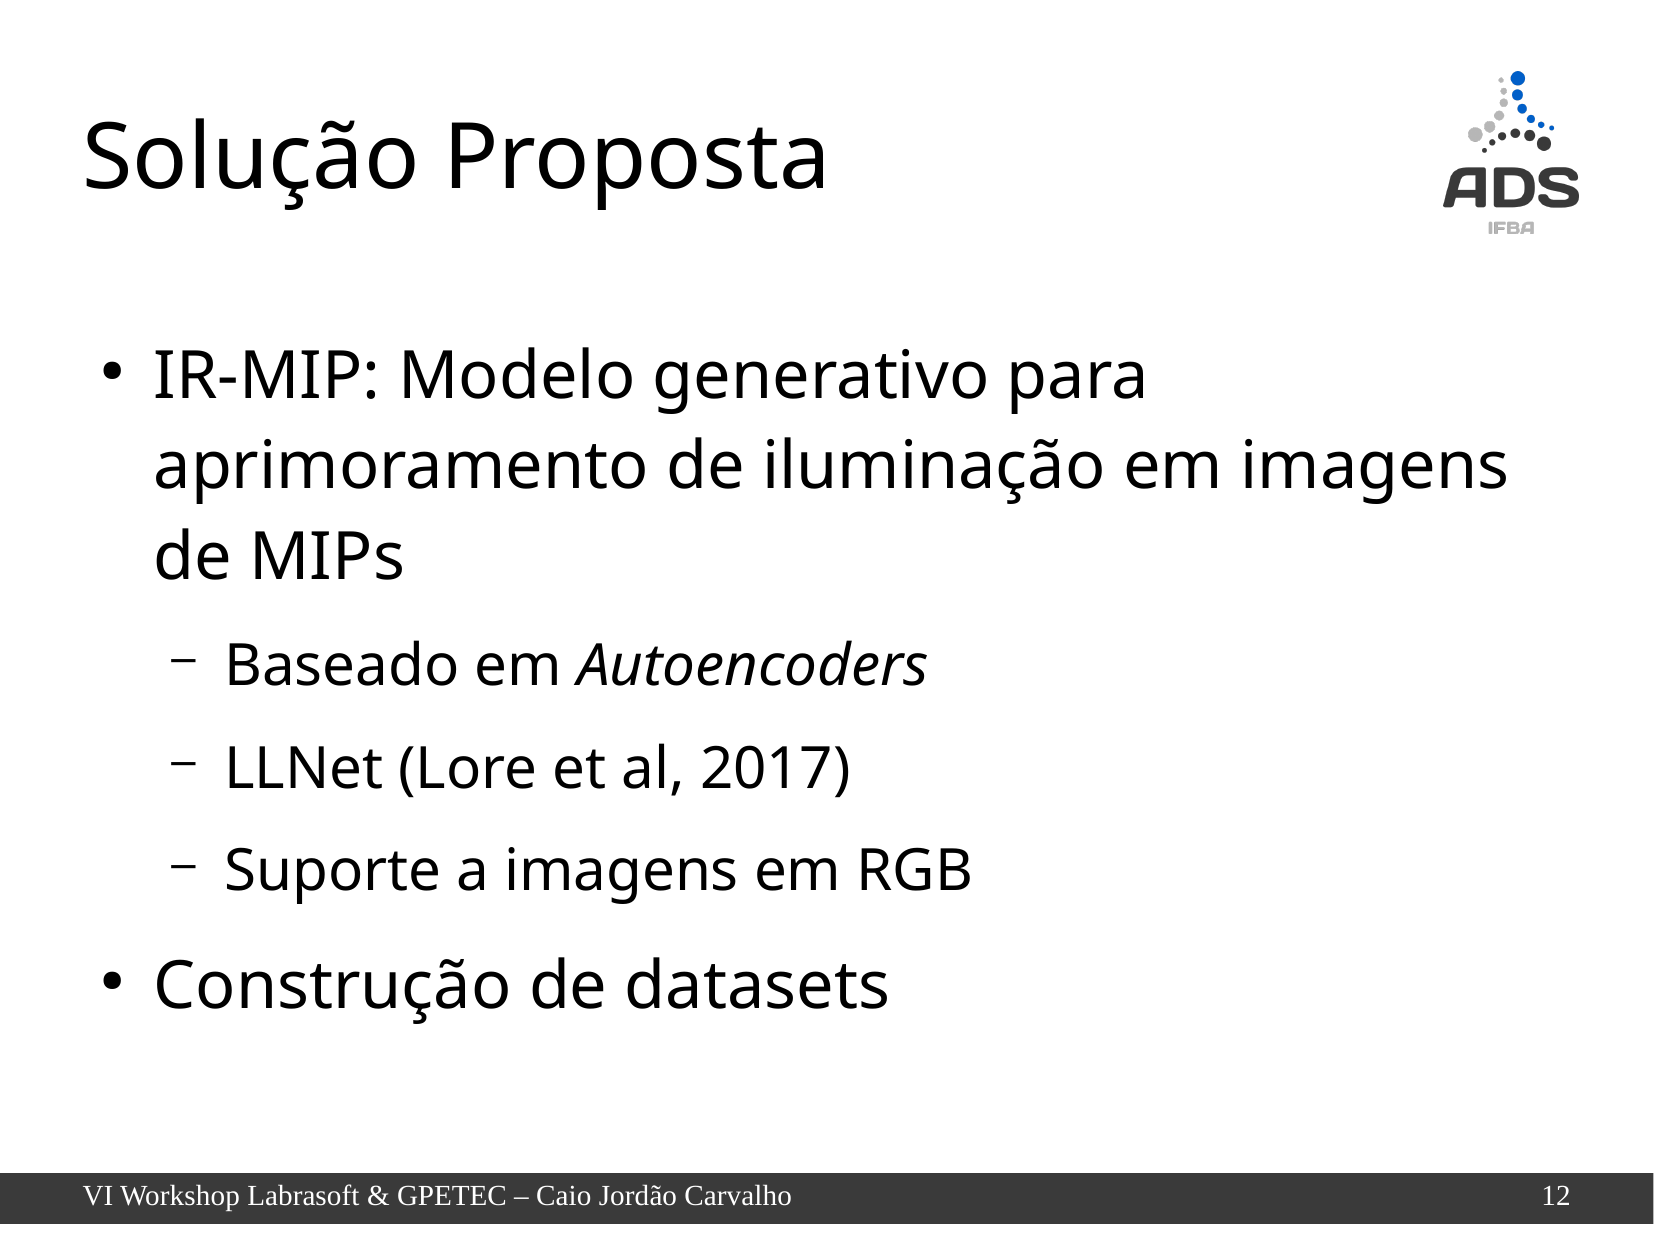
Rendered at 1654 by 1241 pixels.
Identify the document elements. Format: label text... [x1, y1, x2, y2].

picture [1443, 71, 1579, 234]
list IR-MIP: Modelo generativo para aprimoramento de iluminação em imagens de MIPs Baseado em Autoencoders LLNet (Lore et al, 2017) Suporte a imagens em RGB Construção de datasets [82, 290, 1571, 1066]
title Solução Proposta [82, 49, 1426, 257]
